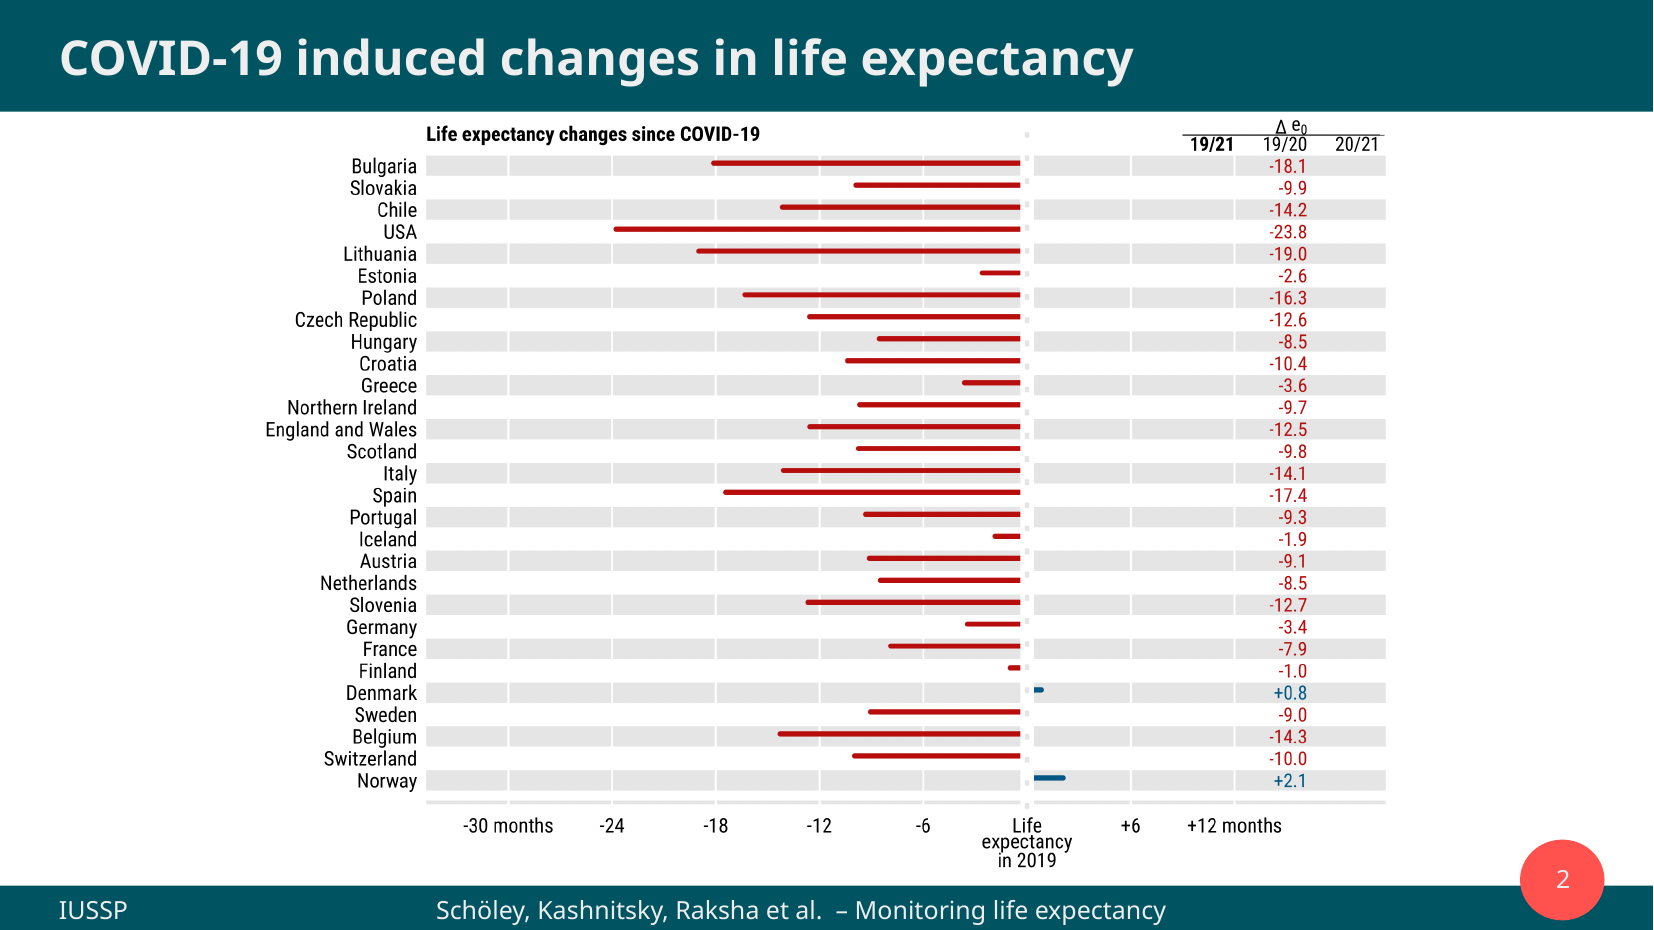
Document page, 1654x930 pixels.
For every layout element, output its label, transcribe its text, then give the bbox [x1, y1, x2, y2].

picture [263, 116, 1389, 880]
title COVID-19 induced changes in life expectancy [58, 0, 1594, 117]
